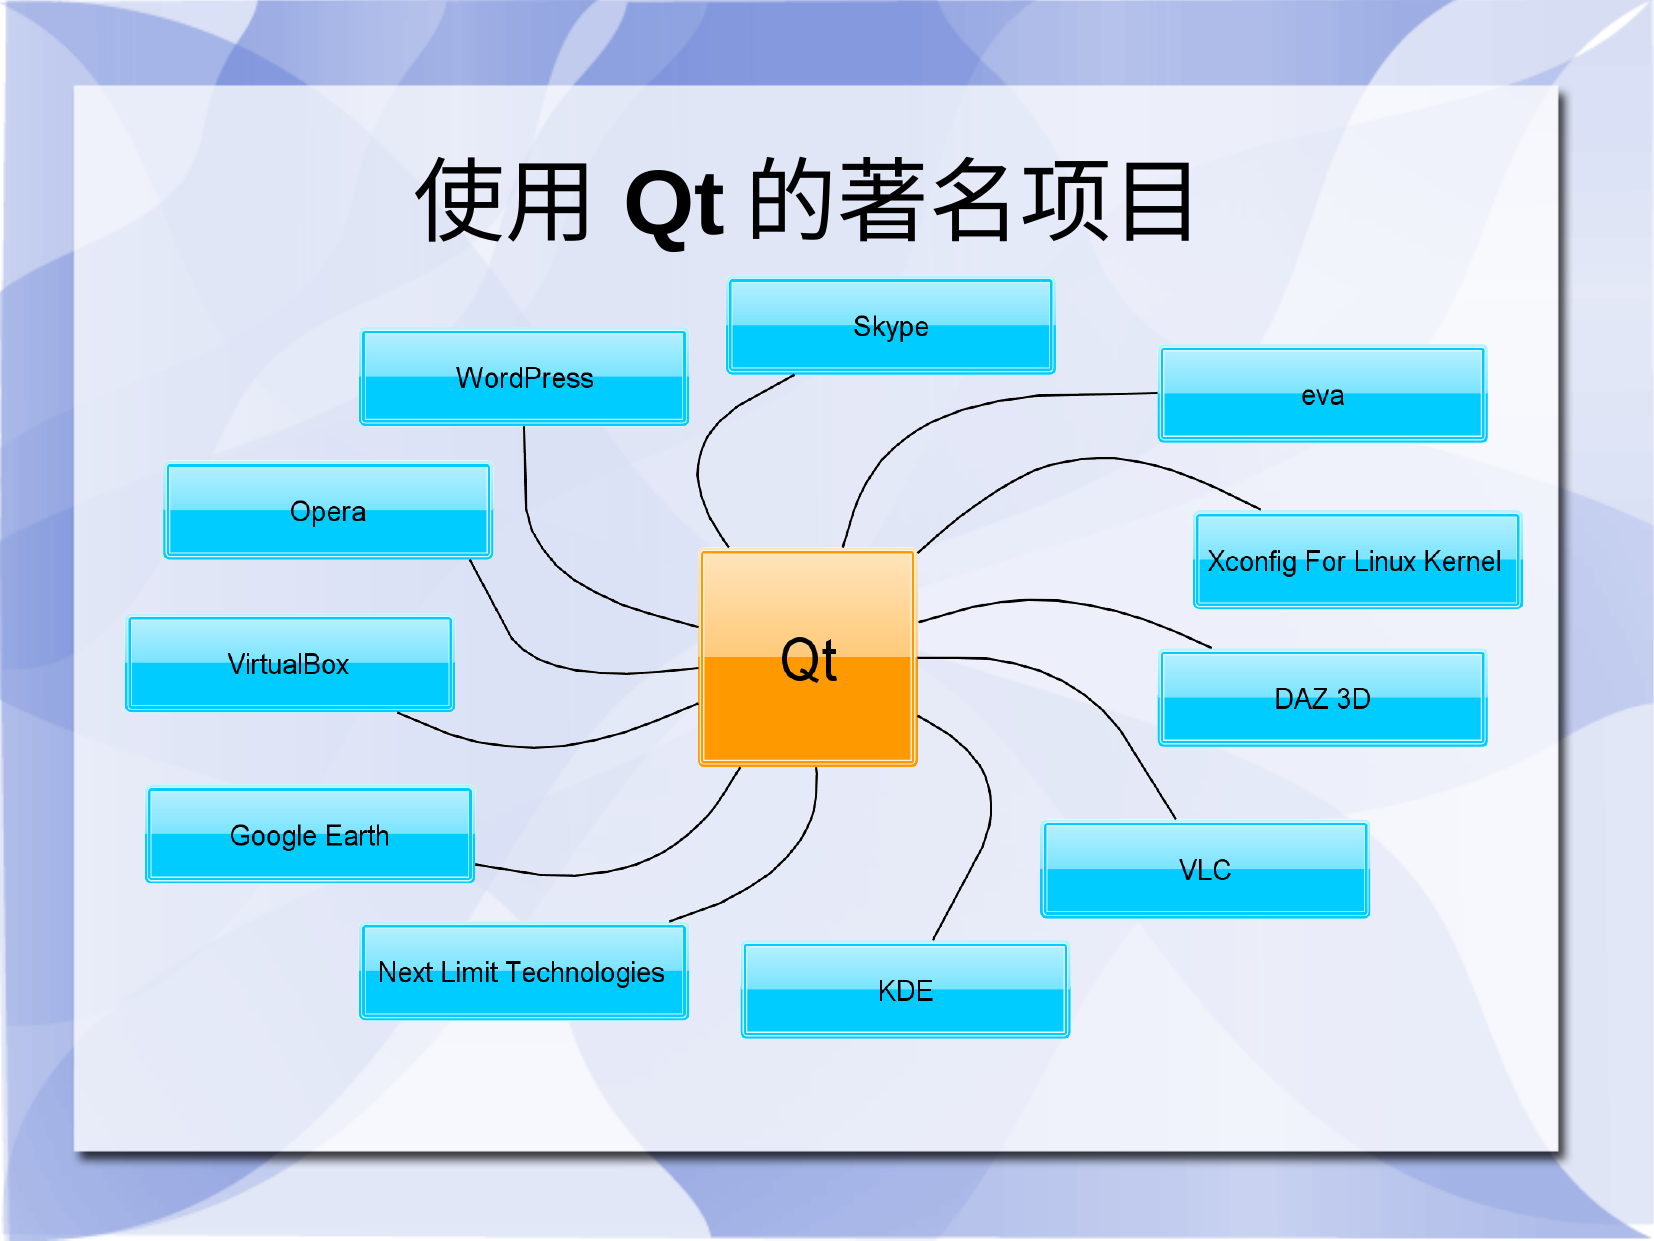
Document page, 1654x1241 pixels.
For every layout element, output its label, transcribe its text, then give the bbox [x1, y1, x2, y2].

title 使用Qt的著名项目 [82, 90, 1536, 298]
picture [0, 0, 1654, 1241]
